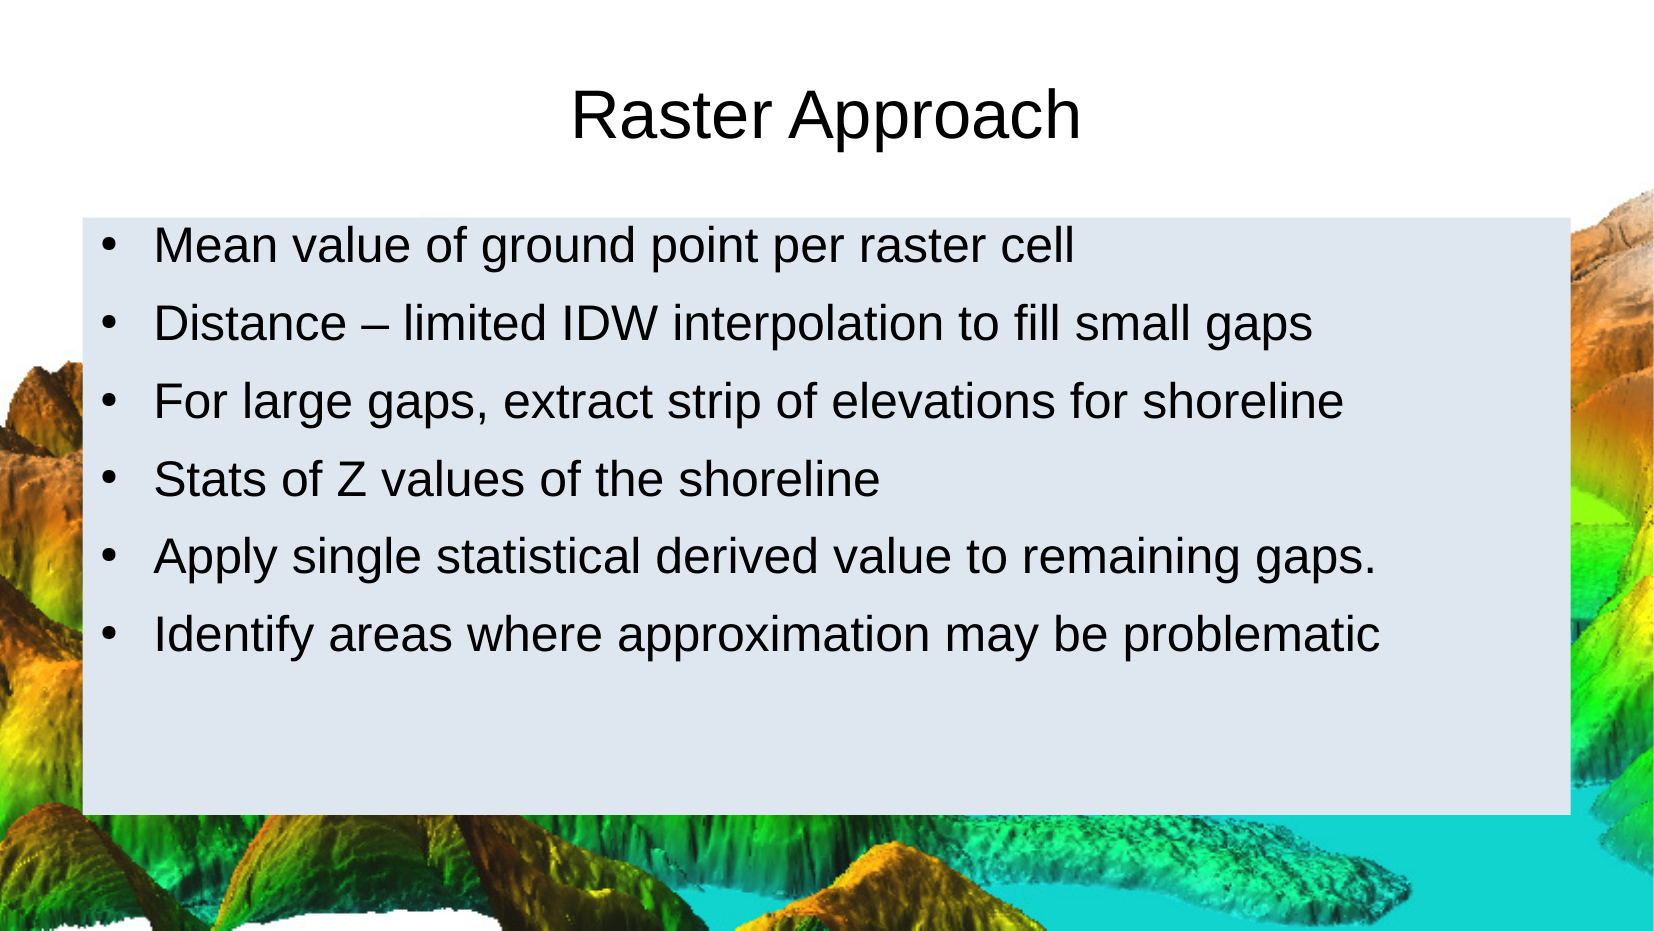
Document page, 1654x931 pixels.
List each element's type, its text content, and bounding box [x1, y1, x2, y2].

title Raster Approach [82, 36, 1571, 193]
list Mean value of ground point per raster cell Distance – limited IDW interpolation to fill small gaps For large gaps, extract strip of elevations for shoreline Stats of Z values of the shoreline Apply single statistical derived value to remaining gaps. Identify areas where approximation may be problematic [82, 217, 1571, 815]
picture [0, 0, 1654, 931]
